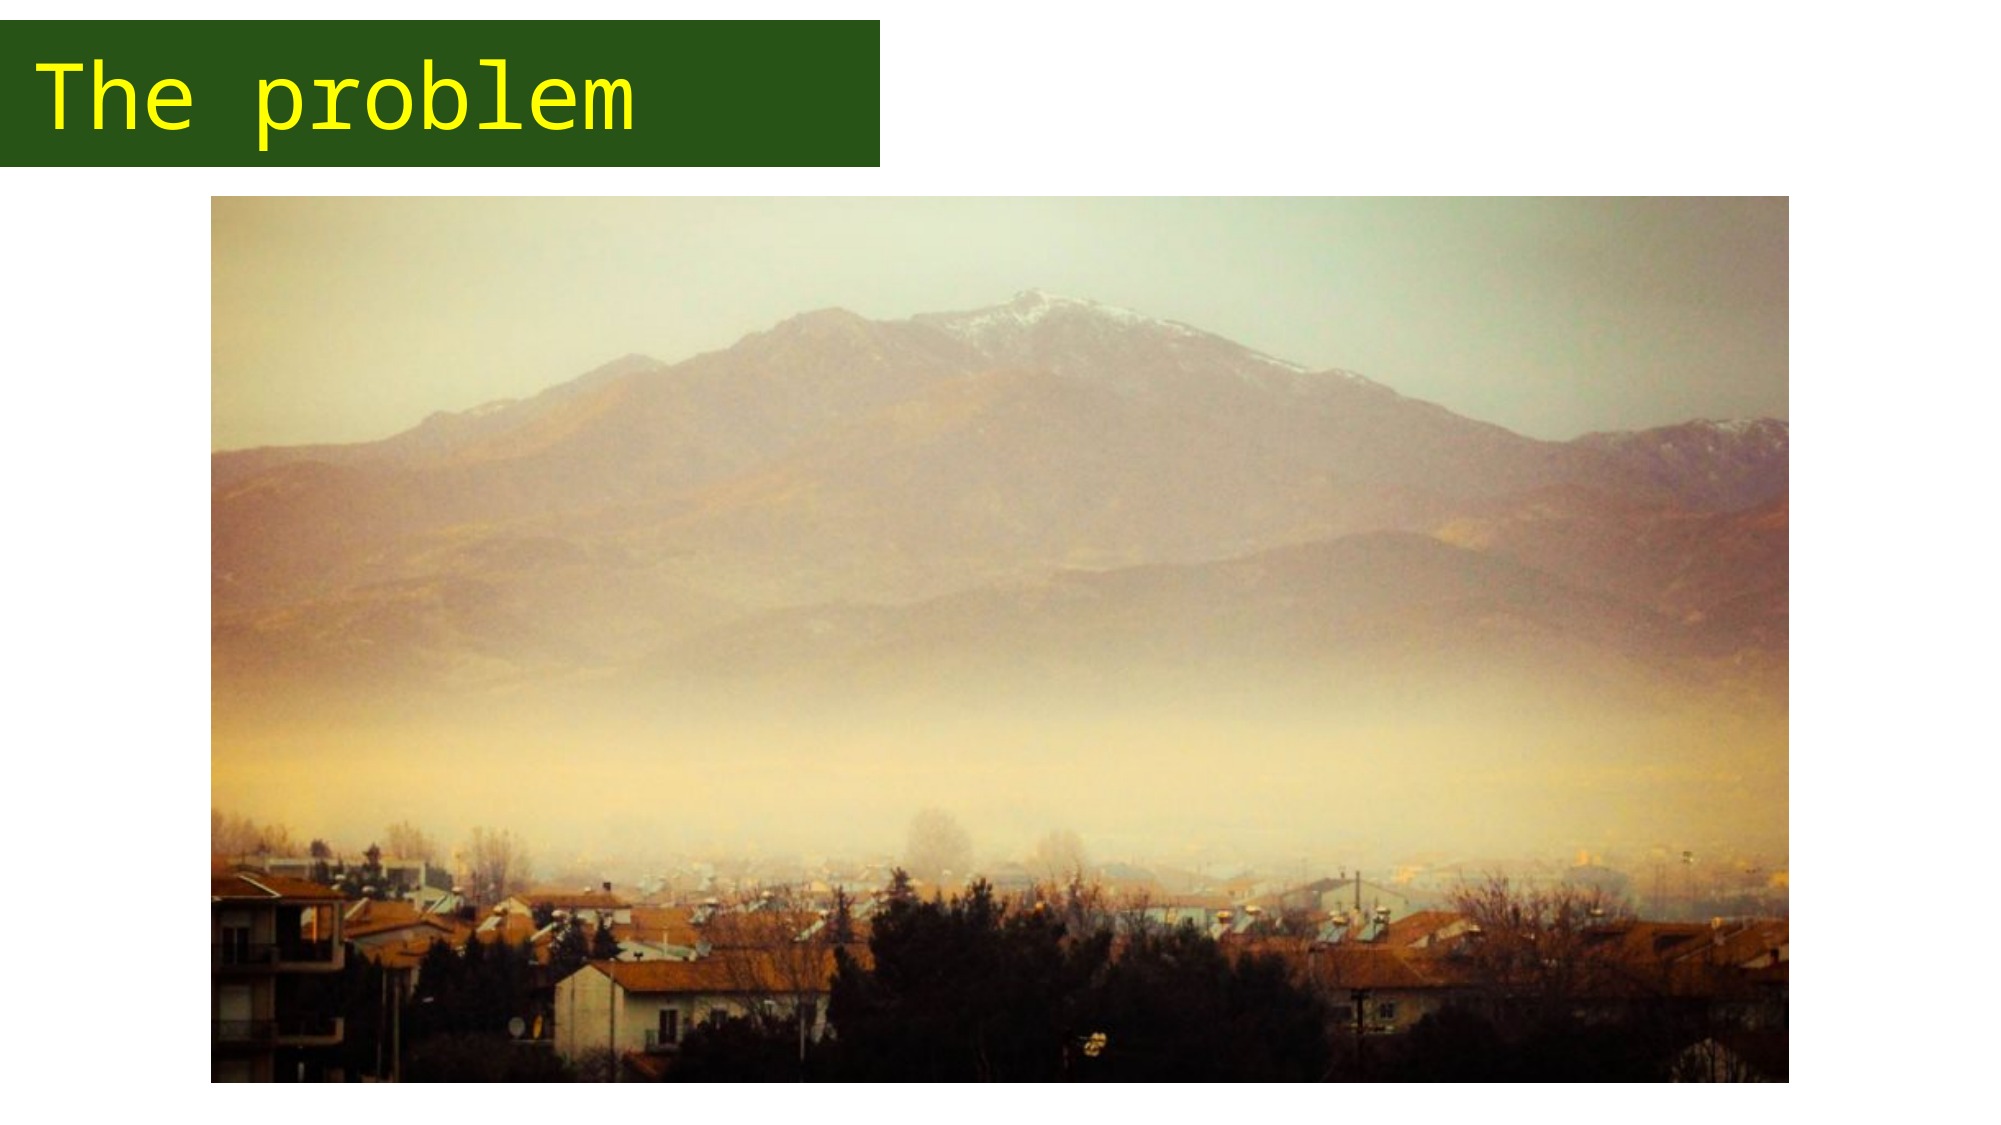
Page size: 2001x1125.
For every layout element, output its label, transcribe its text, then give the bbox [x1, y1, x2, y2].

picture [211, 196, 1789, 1083]
text_box The problem [17, 30, 881, 157]
text_box [0, 20, 880, 167]
